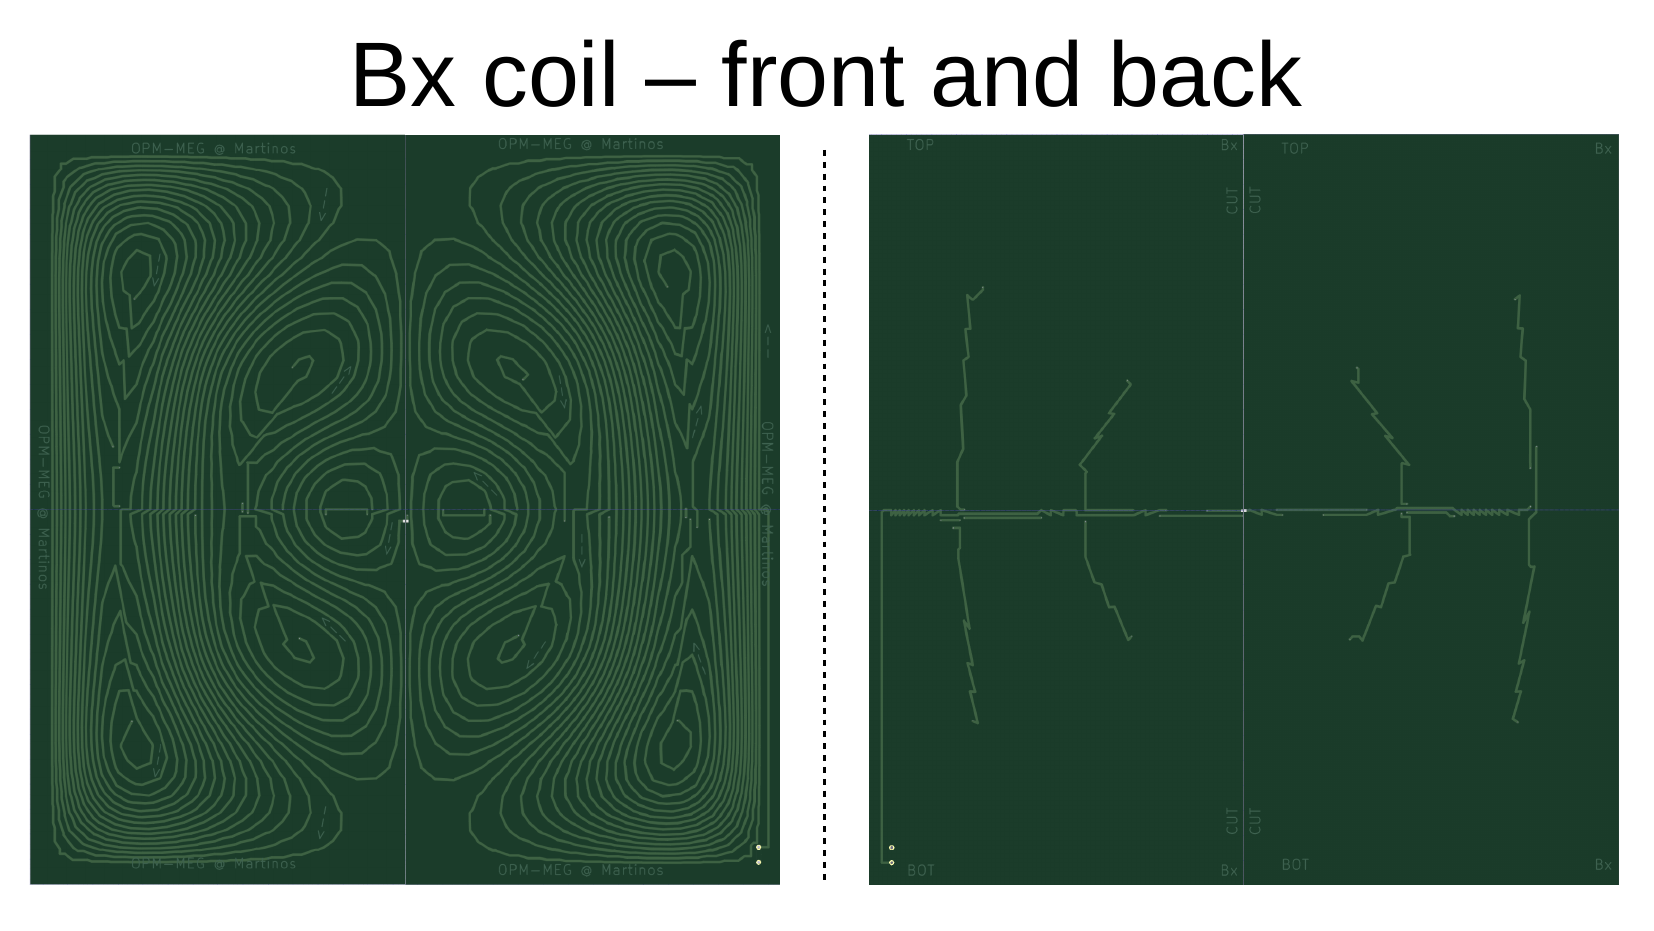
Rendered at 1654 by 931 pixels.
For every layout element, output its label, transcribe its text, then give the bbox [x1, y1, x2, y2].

picture [869, 134, 1619, 885]
title Bx coil – front and back [82, 0, 1571, 153]
picture [29, 134, 780, 885]
